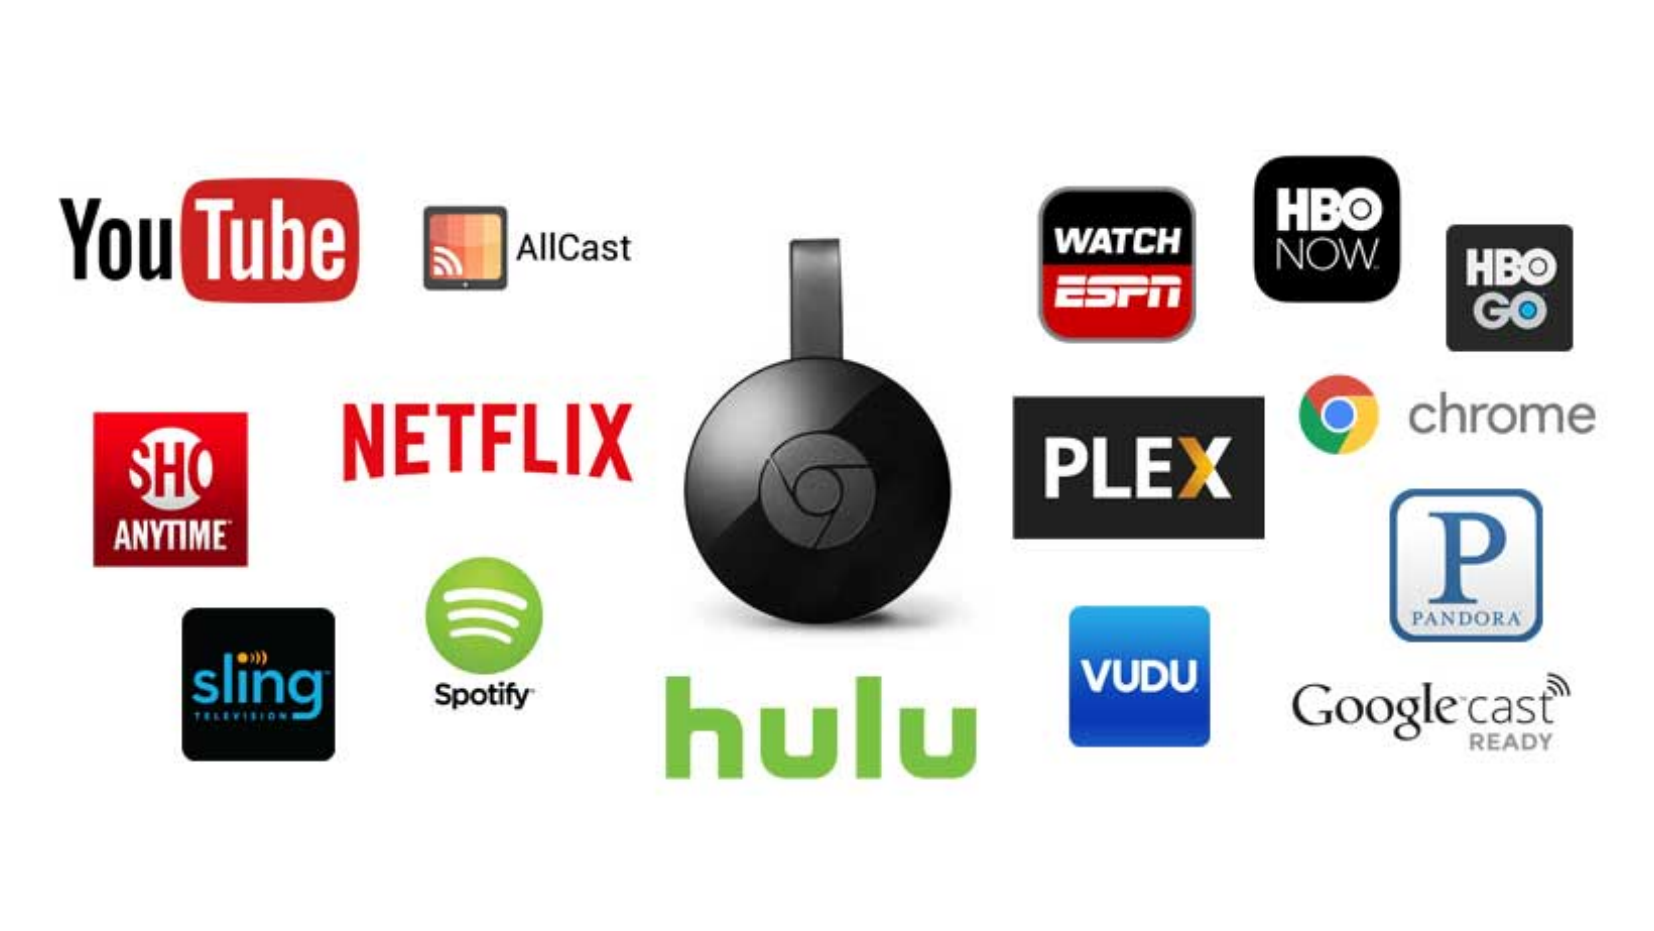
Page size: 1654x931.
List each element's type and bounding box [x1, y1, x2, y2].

picture [11, 118, 1624, 804]
